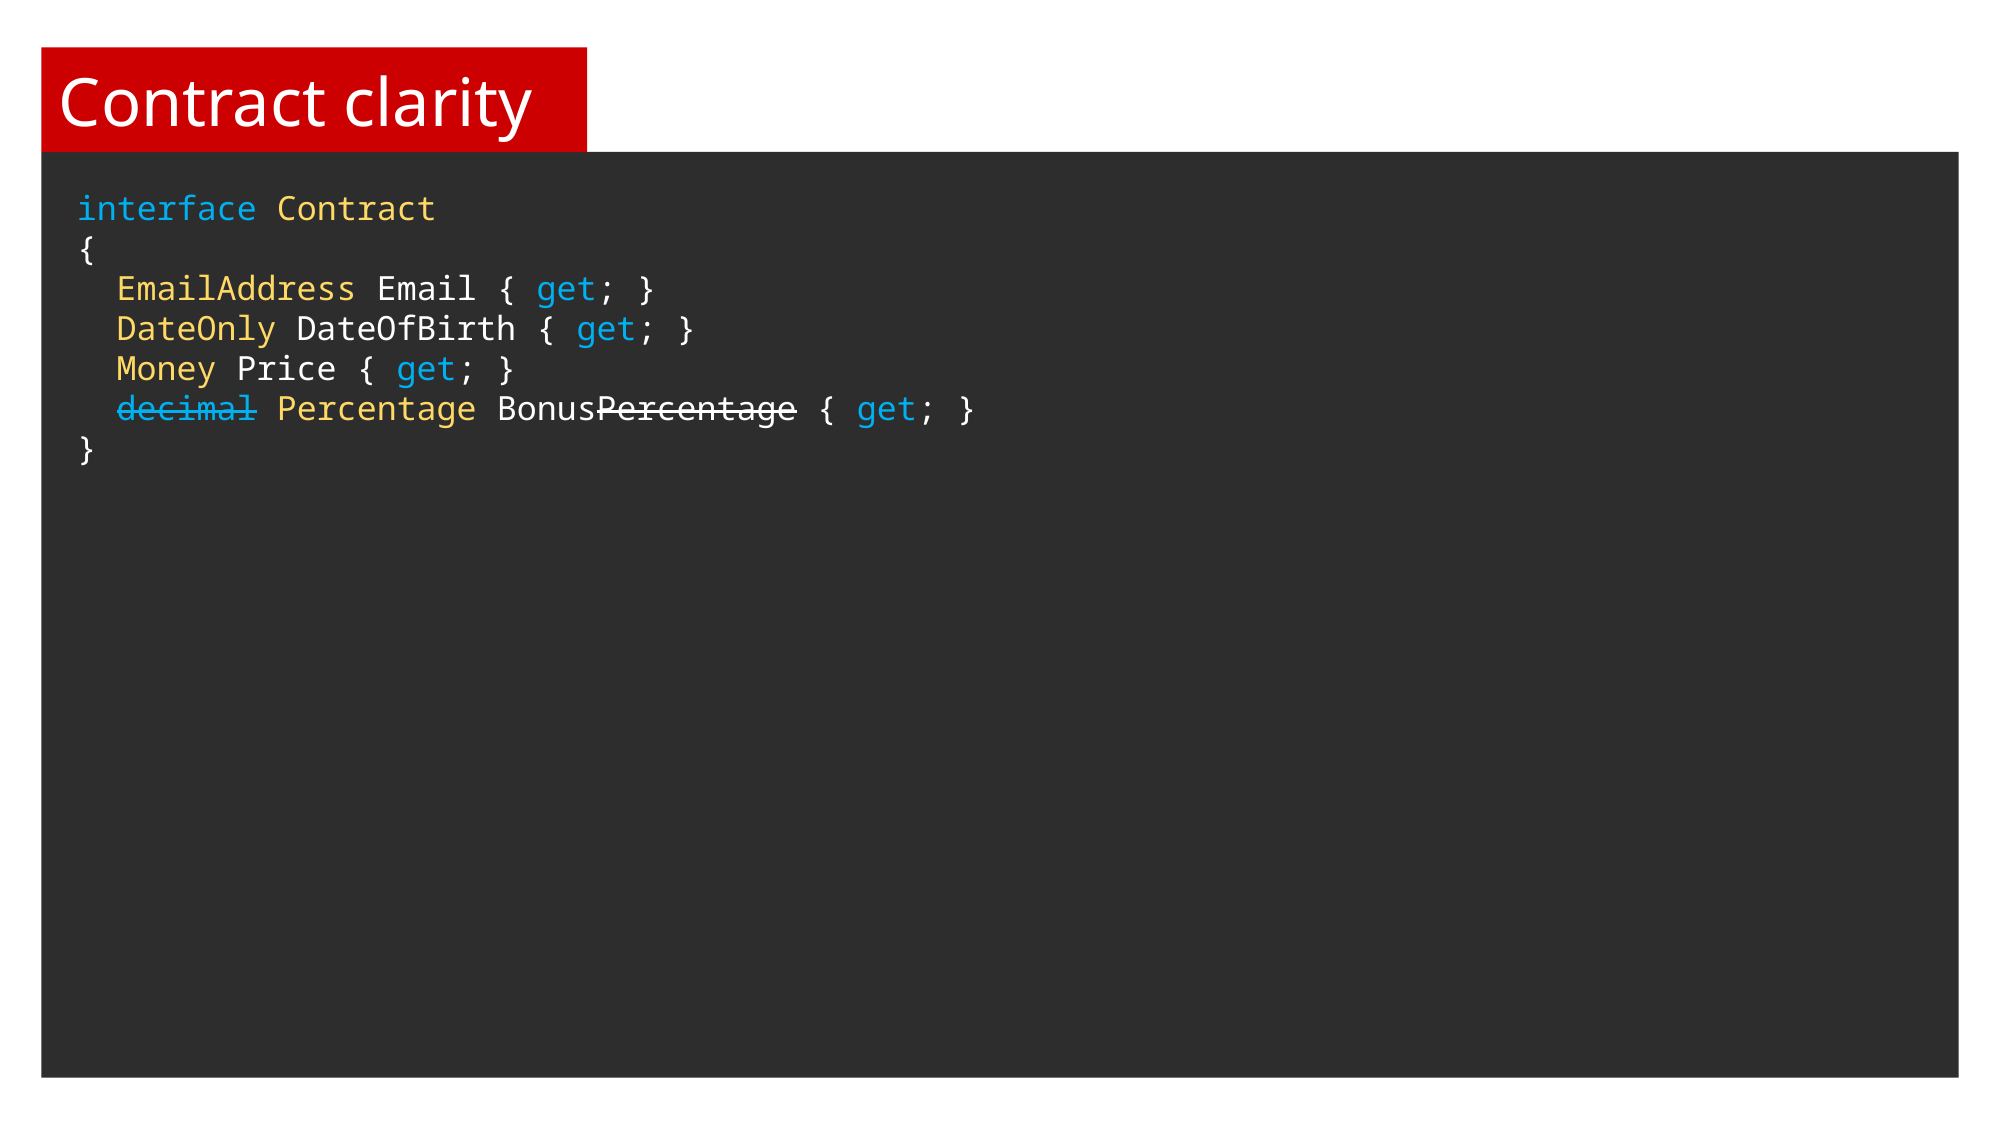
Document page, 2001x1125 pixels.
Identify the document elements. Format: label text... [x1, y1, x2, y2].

text_box Contract clarity [41, 47, 588, 153]
text_box [41, 152, 1959, 1078]
text_box interface Contract { EmailAddress Email { get; } DateOnly DateOfBirth { get; } Money Price { get; } decimal Percentage BonusPercentage { get; } } [41, 152, 1582, 558]
